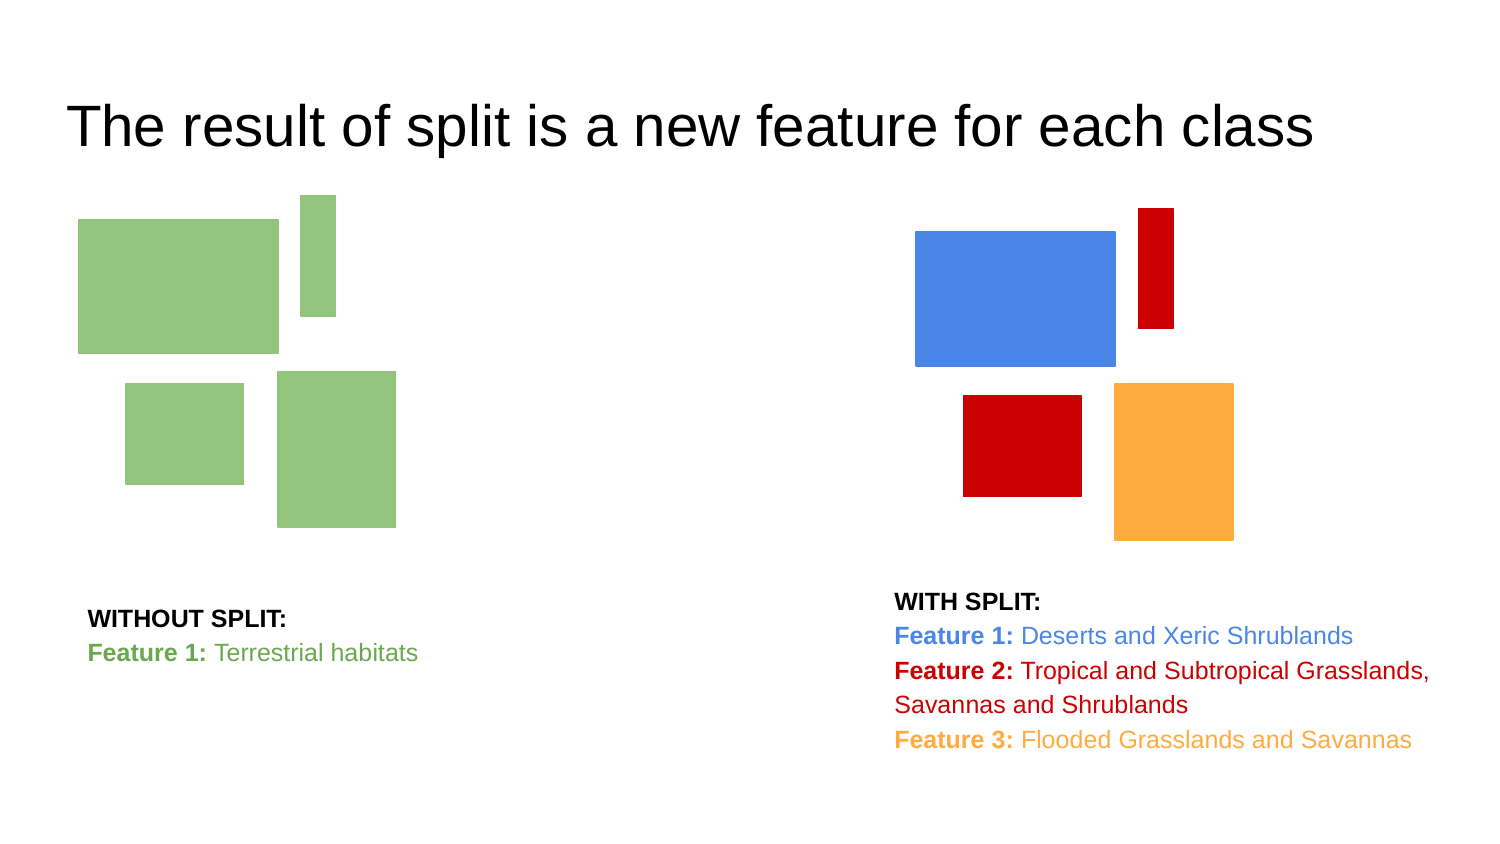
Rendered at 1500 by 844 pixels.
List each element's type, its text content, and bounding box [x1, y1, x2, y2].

text_box [916, 232, 1116, 366]
text_box [963, 395, 1082, 497]
text_box [1115, 383, 1233, 540]
text_box WITHOUT SPLIT: Feature 1: Terrestrial habitats [72, 582, 642, 809]
text_box WITH SPLIT: Feature 1: Deserts and Xeric Shrublands Feature 2: Tropical and Subtropical Grasslands, Savannas and Shrublands Feature 3: Flooded Grasslands and Savannas [879, 565, 1449, 792]
title The result of split is a new feature for each class [51, 72, 1449, 167]
text_box [78, 219, 278, 354]
text_box [125, 383, 244, 485]
text_box [301, 196, 336, 317]
text_box [277, 371, 396, 528]
text_box [1138, 208, 1174, 329]
